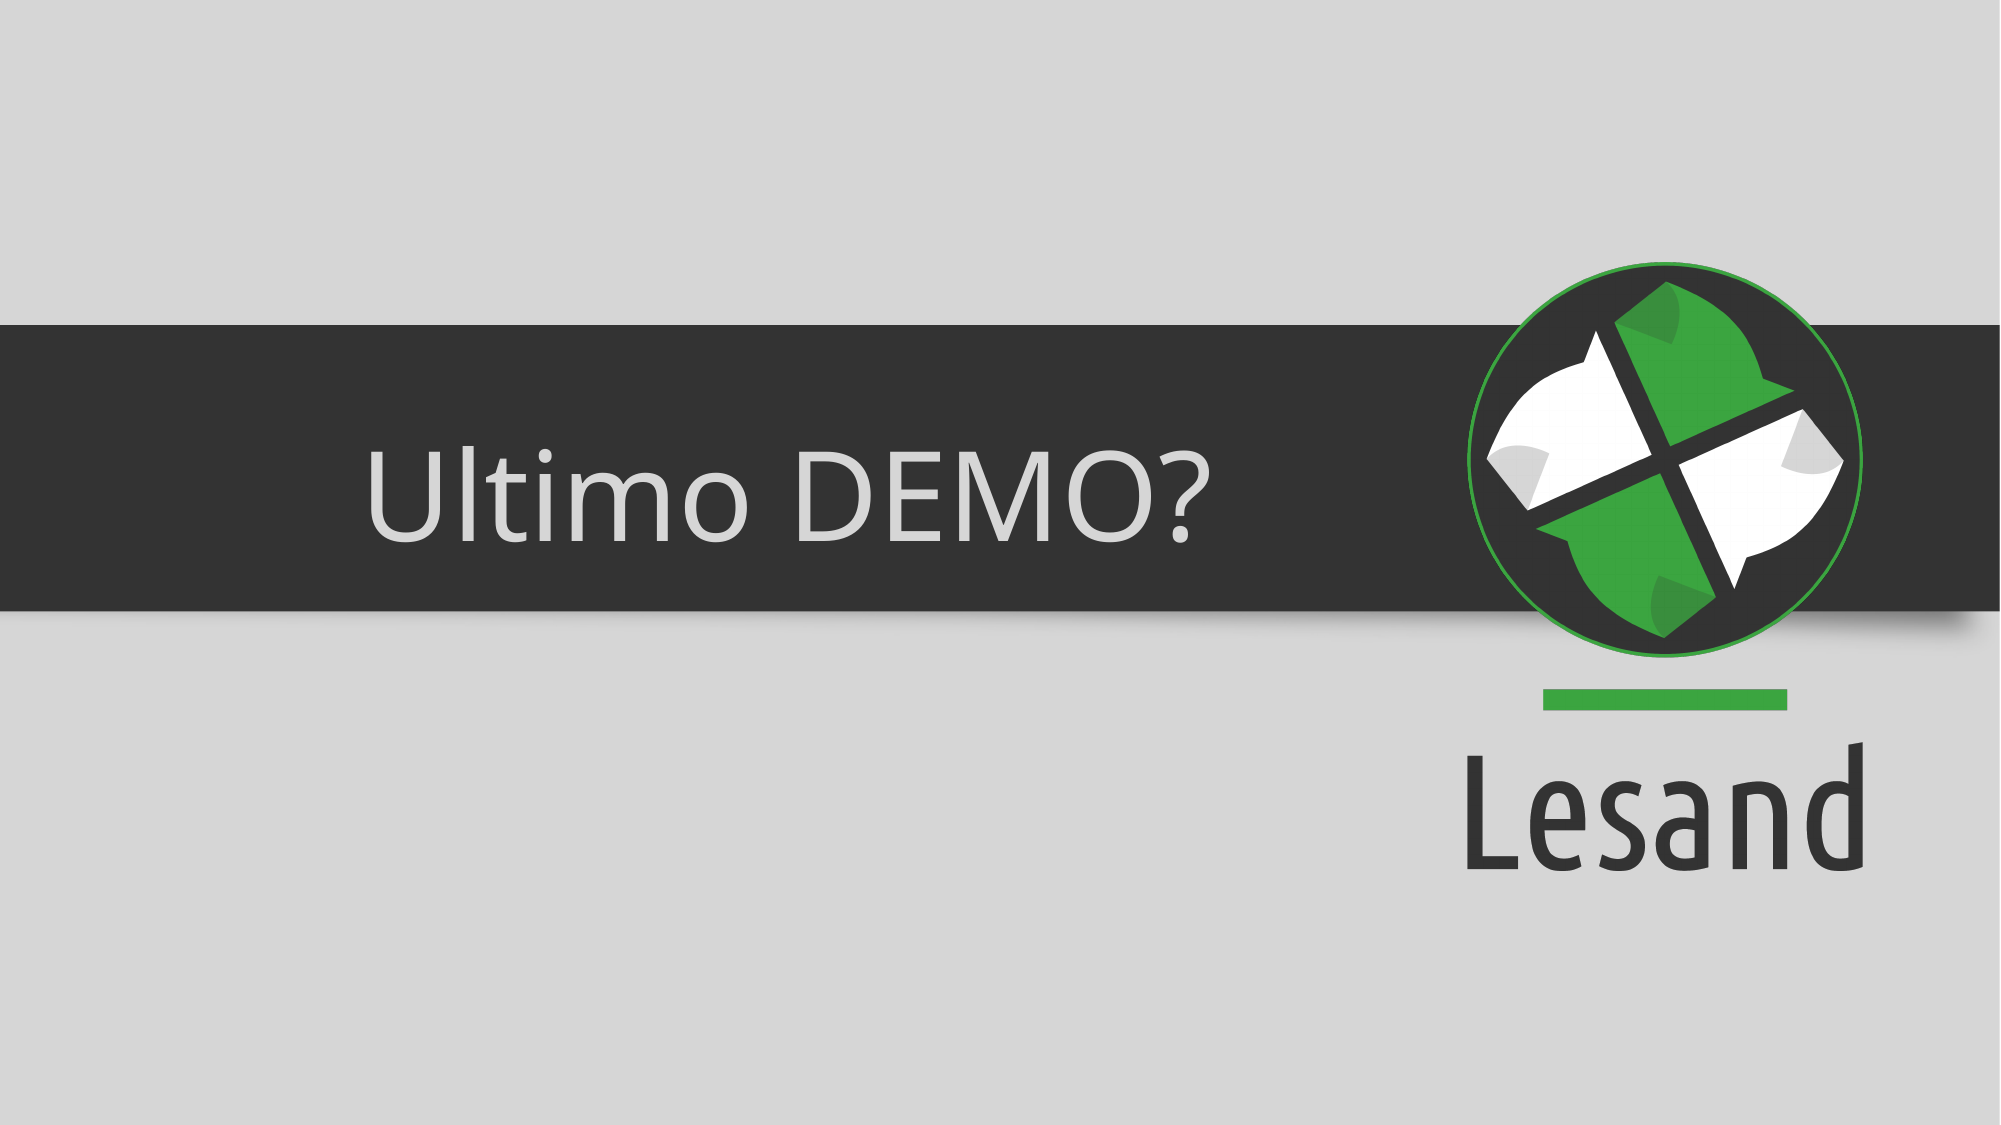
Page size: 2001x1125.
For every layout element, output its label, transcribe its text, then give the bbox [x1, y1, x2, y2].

picture [0, 262, 2000, 871]
text_box Ultimo DEMO? [37, 337, 1538, 576]
